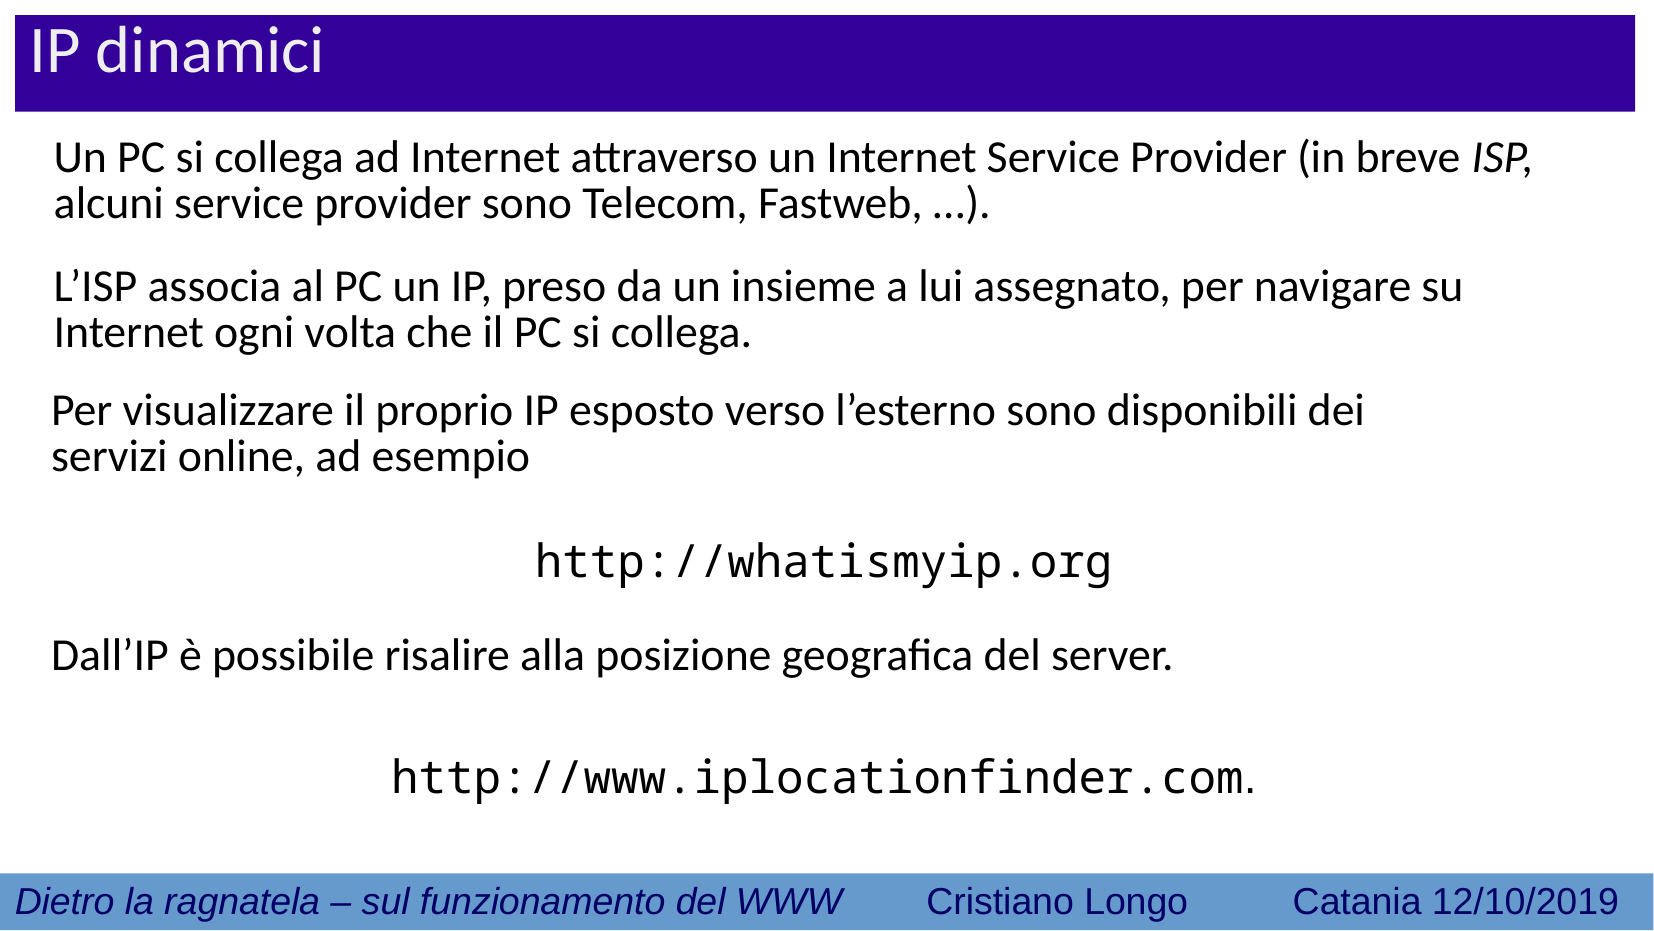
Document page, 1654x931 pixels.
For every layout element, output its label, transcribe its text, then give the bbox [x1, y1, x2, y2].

text_box IP dinamici [15, 15, 1636, 112]
text_box Dietro la ragnatela – sul funzionamento del WWW Cristiano Longo Catania 12/10/2019 [0, 873, 1654, 931]
text_box L’ISP associa al PC un IP, preso da un insieme a lui assegnato, per navigare su Internet ogni volta che il PC si collega. [38, 259, 1627, 366]
text_box Un PC si collega ad Internet attraverso un Internet Service Provider (in breve ISP, alcuni service provider sono Telecom, Fastweb, …). [38, 130, 1627, 238]
text_box Dall’IP è possibile risalire alla posizione geografica del server. http://www.iplocationfinder.com. [36, 628, 1612, 853]
text_box Per visualizzare il proprio IP esposto verso l’esterno sono disponibili dei servizi online, ad esempio http://whatismyip.org [36, 383, 1612, 608]
